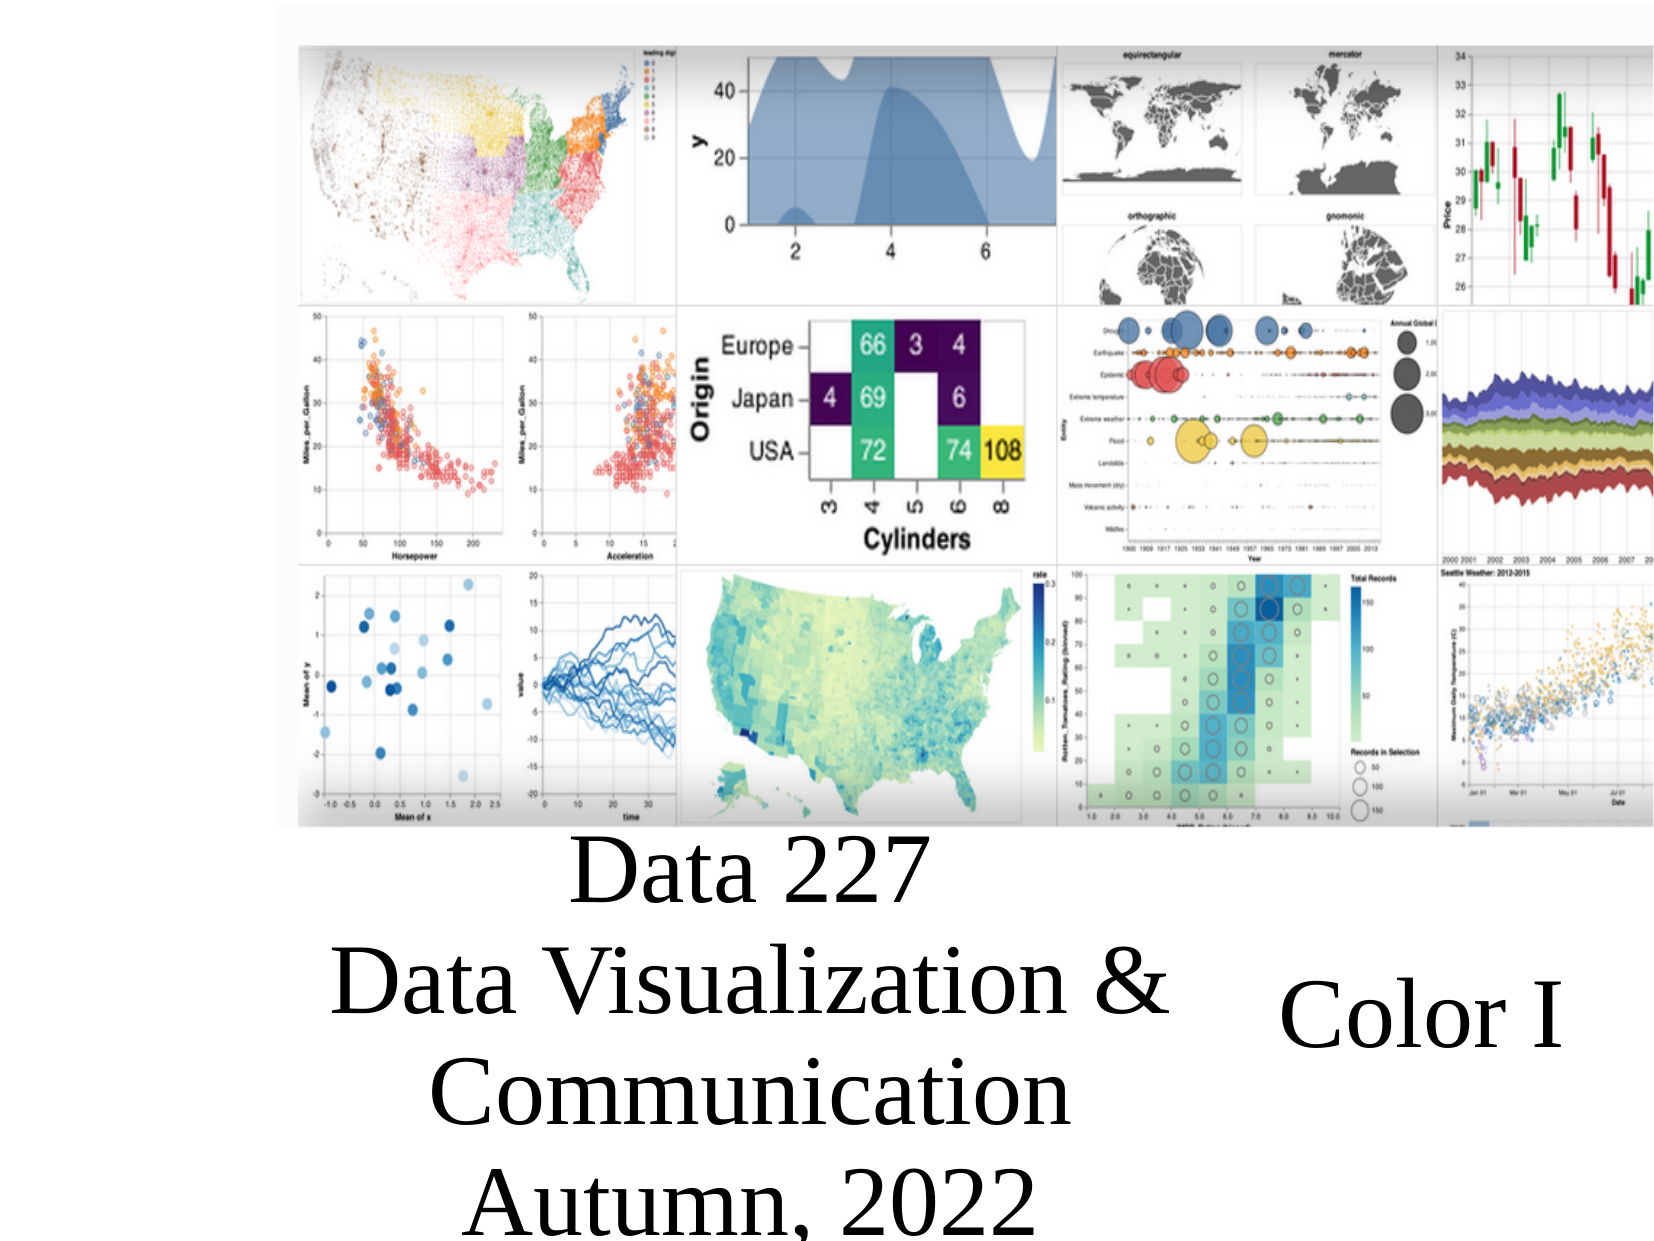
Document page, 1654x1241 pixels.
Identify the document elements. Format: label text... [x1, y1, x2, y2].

picture [275, 3, 1654, 588]
text_box Color I [677, 567, 1654, 1241]
text_box Data 227 Data Visualization & Communication Autumn, 2022 [6, 588, 677, 1241]
